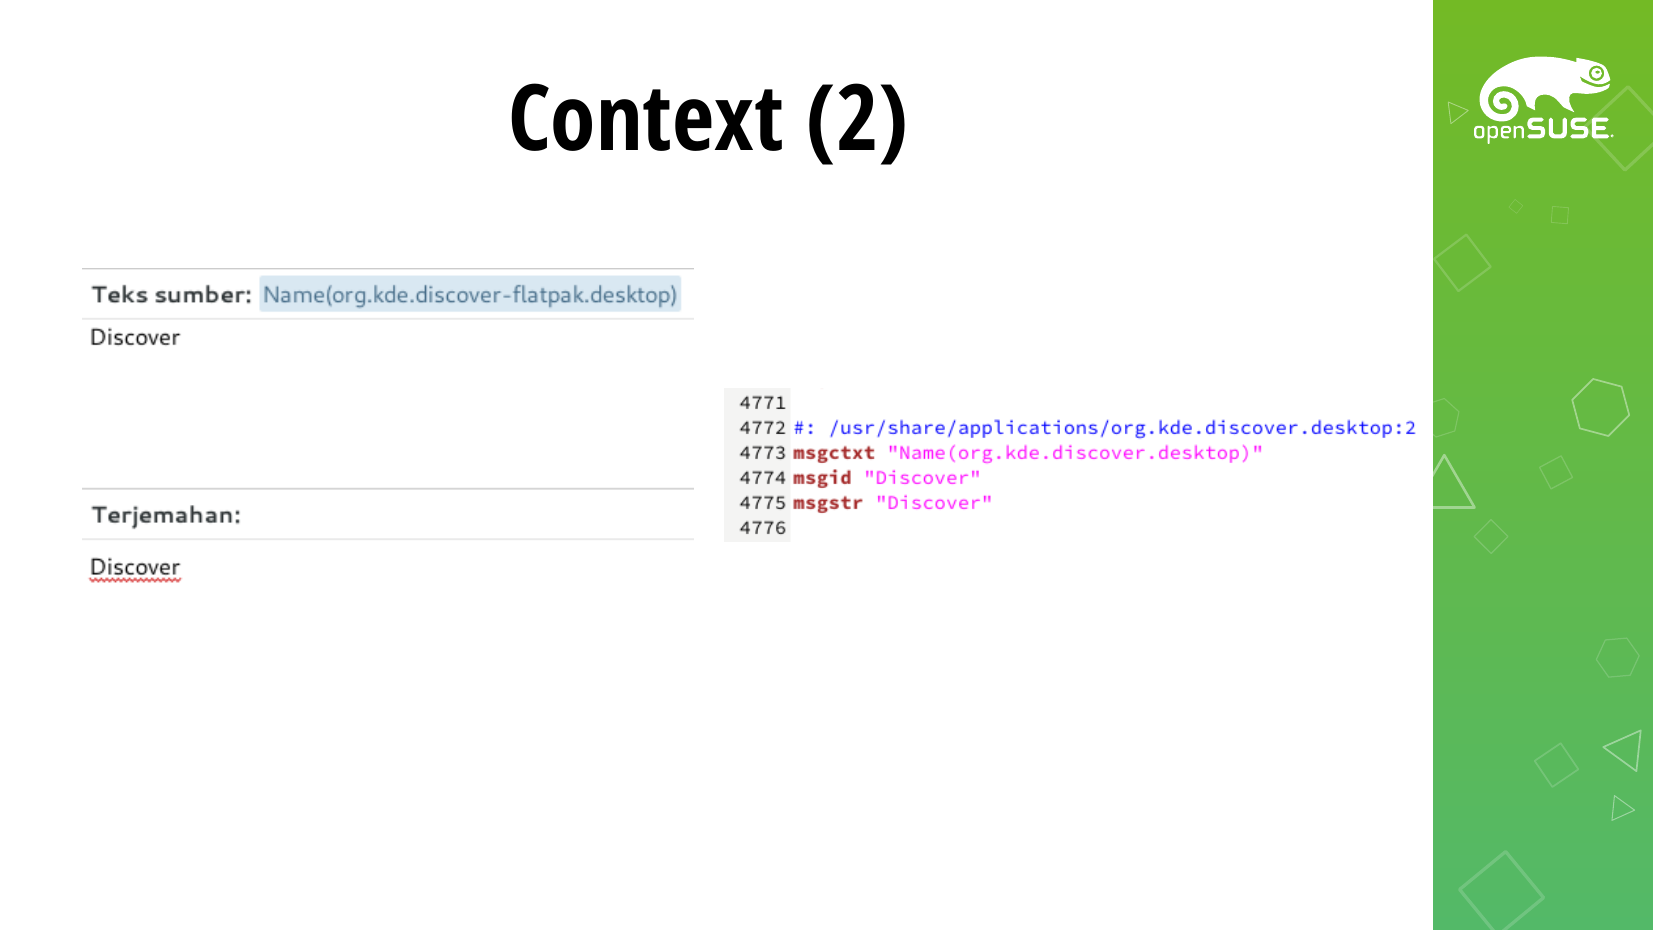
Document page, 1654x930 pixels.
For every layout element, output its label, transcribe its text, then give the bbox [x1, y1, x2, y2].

title Context (2) [82, 37, 1336, 193]
picture [82, 268, 694, 707]
picture [724, 388, 1422, 542]
